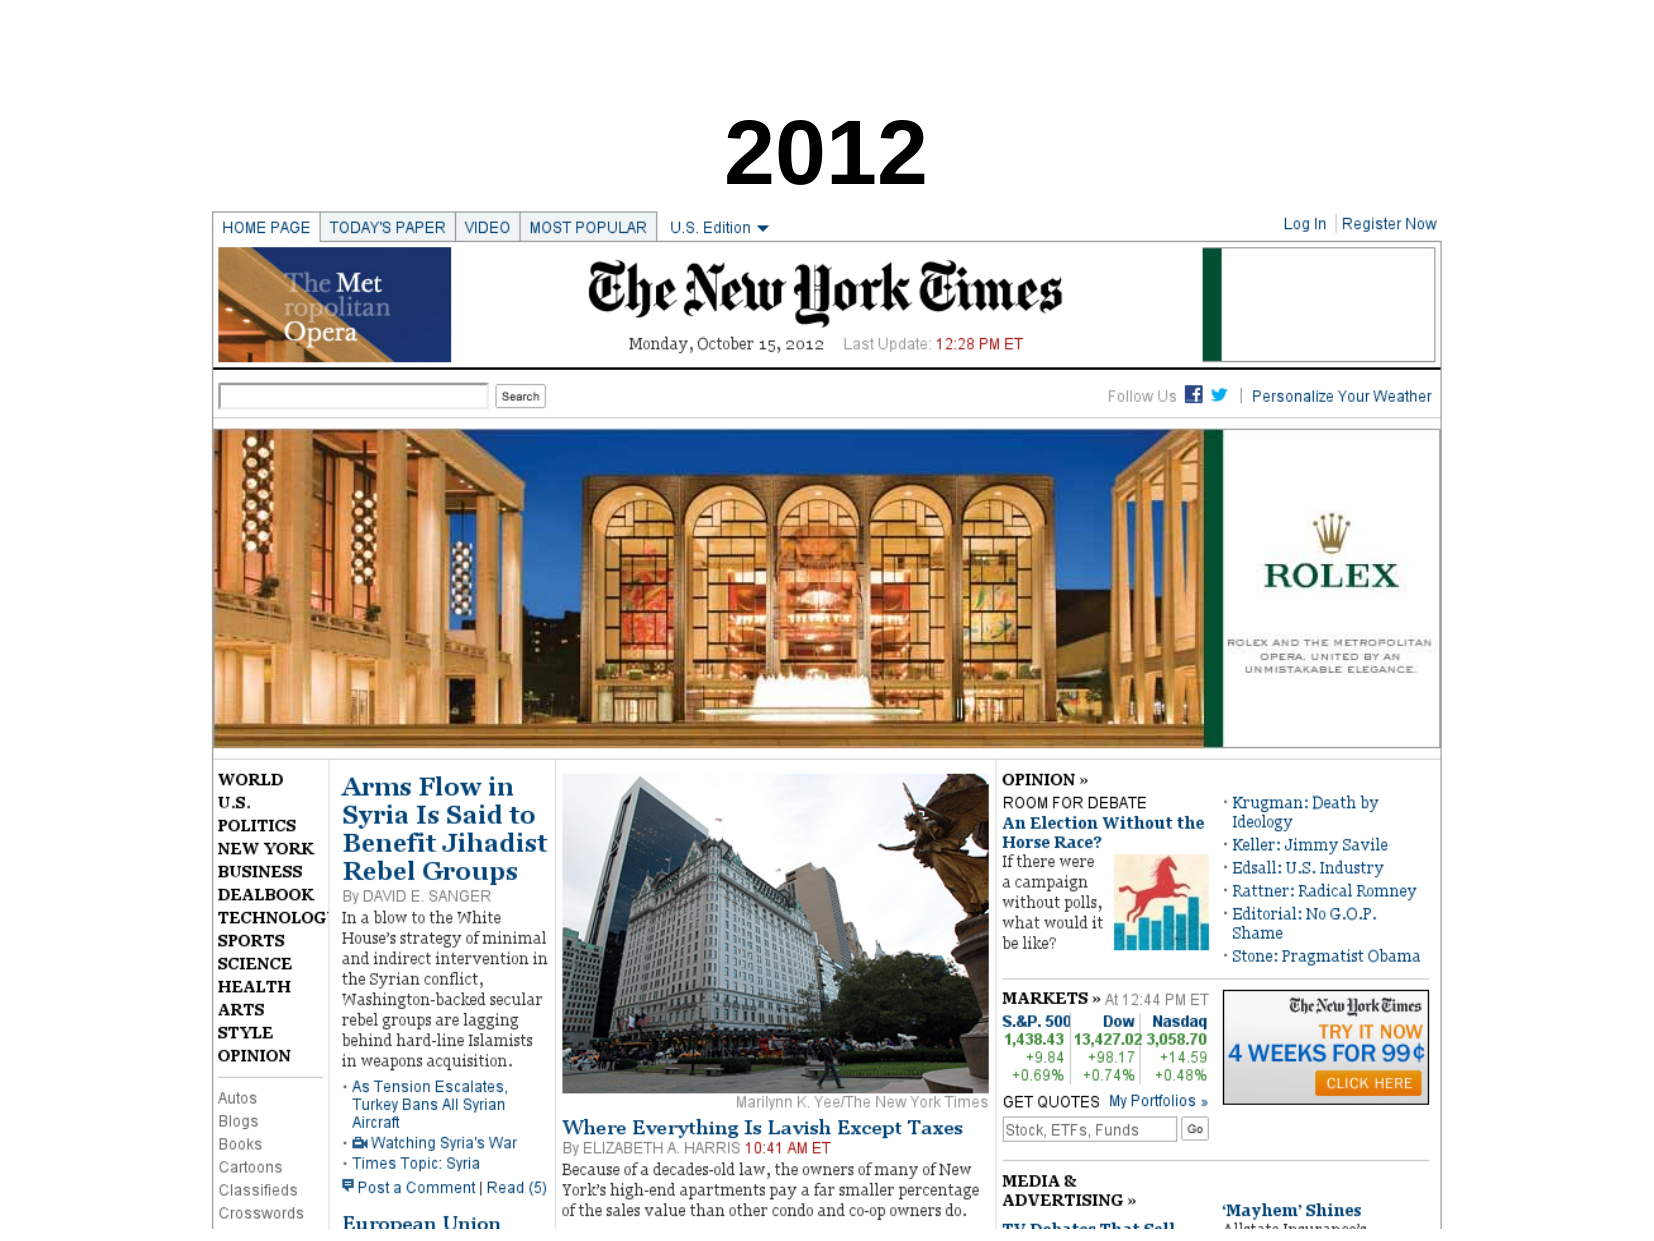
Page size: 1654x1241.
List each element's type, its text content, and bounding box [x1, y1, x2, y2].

picture [202, 200, 1452, 1229]
title 2012 [82, 49, 1571, 257]
